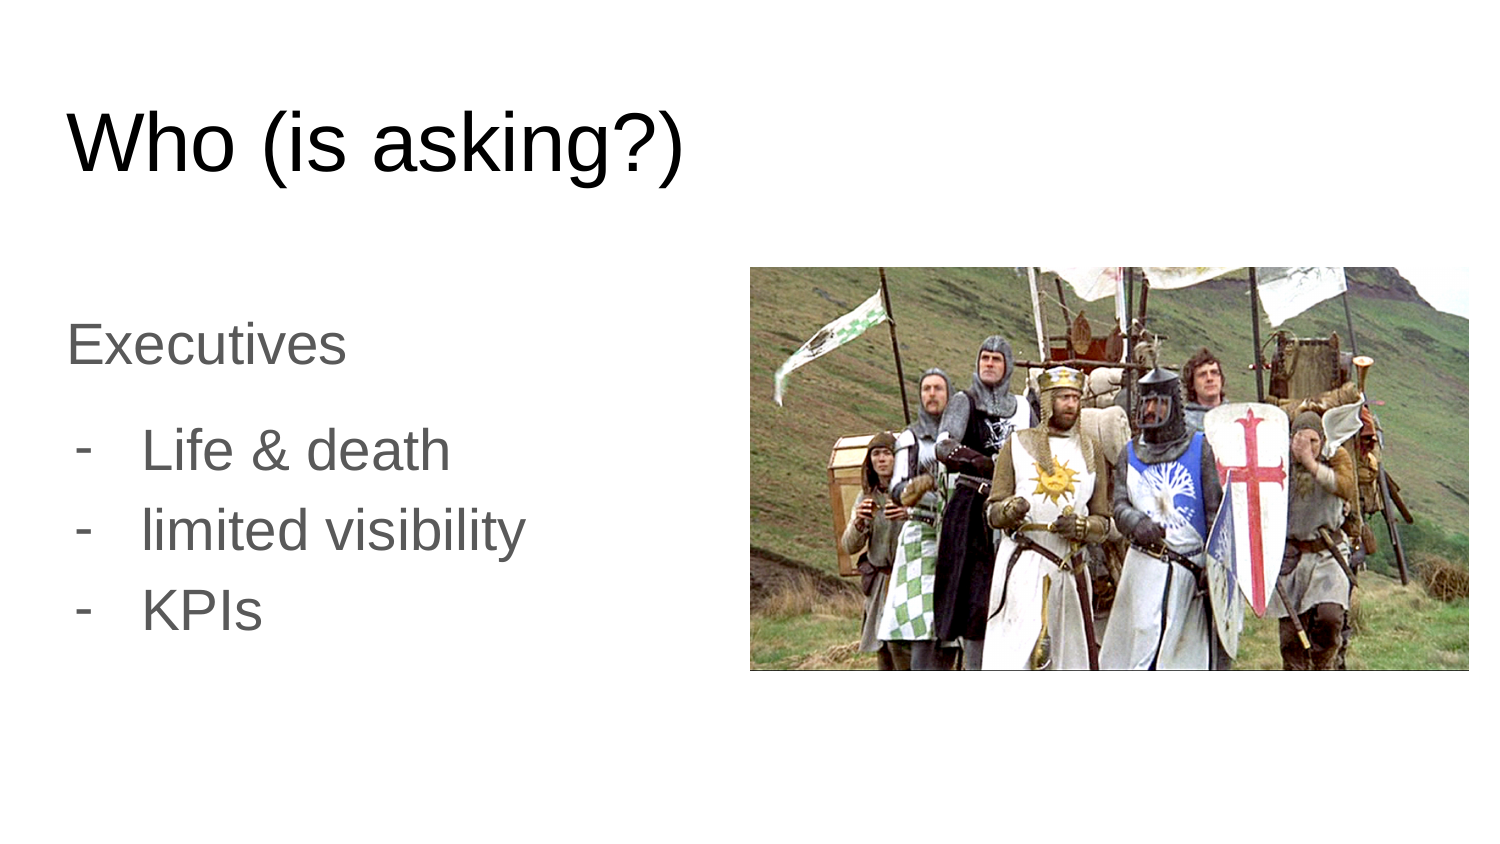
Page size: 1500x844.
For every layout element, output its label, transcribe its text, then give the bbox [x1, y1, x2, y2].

list Executives Life & death limited visibility KPIs [51, 189, 734, 750]
picture [750, 267, 1469, 671]
title Who (is asking?) [51, 72, 1449, 167]
